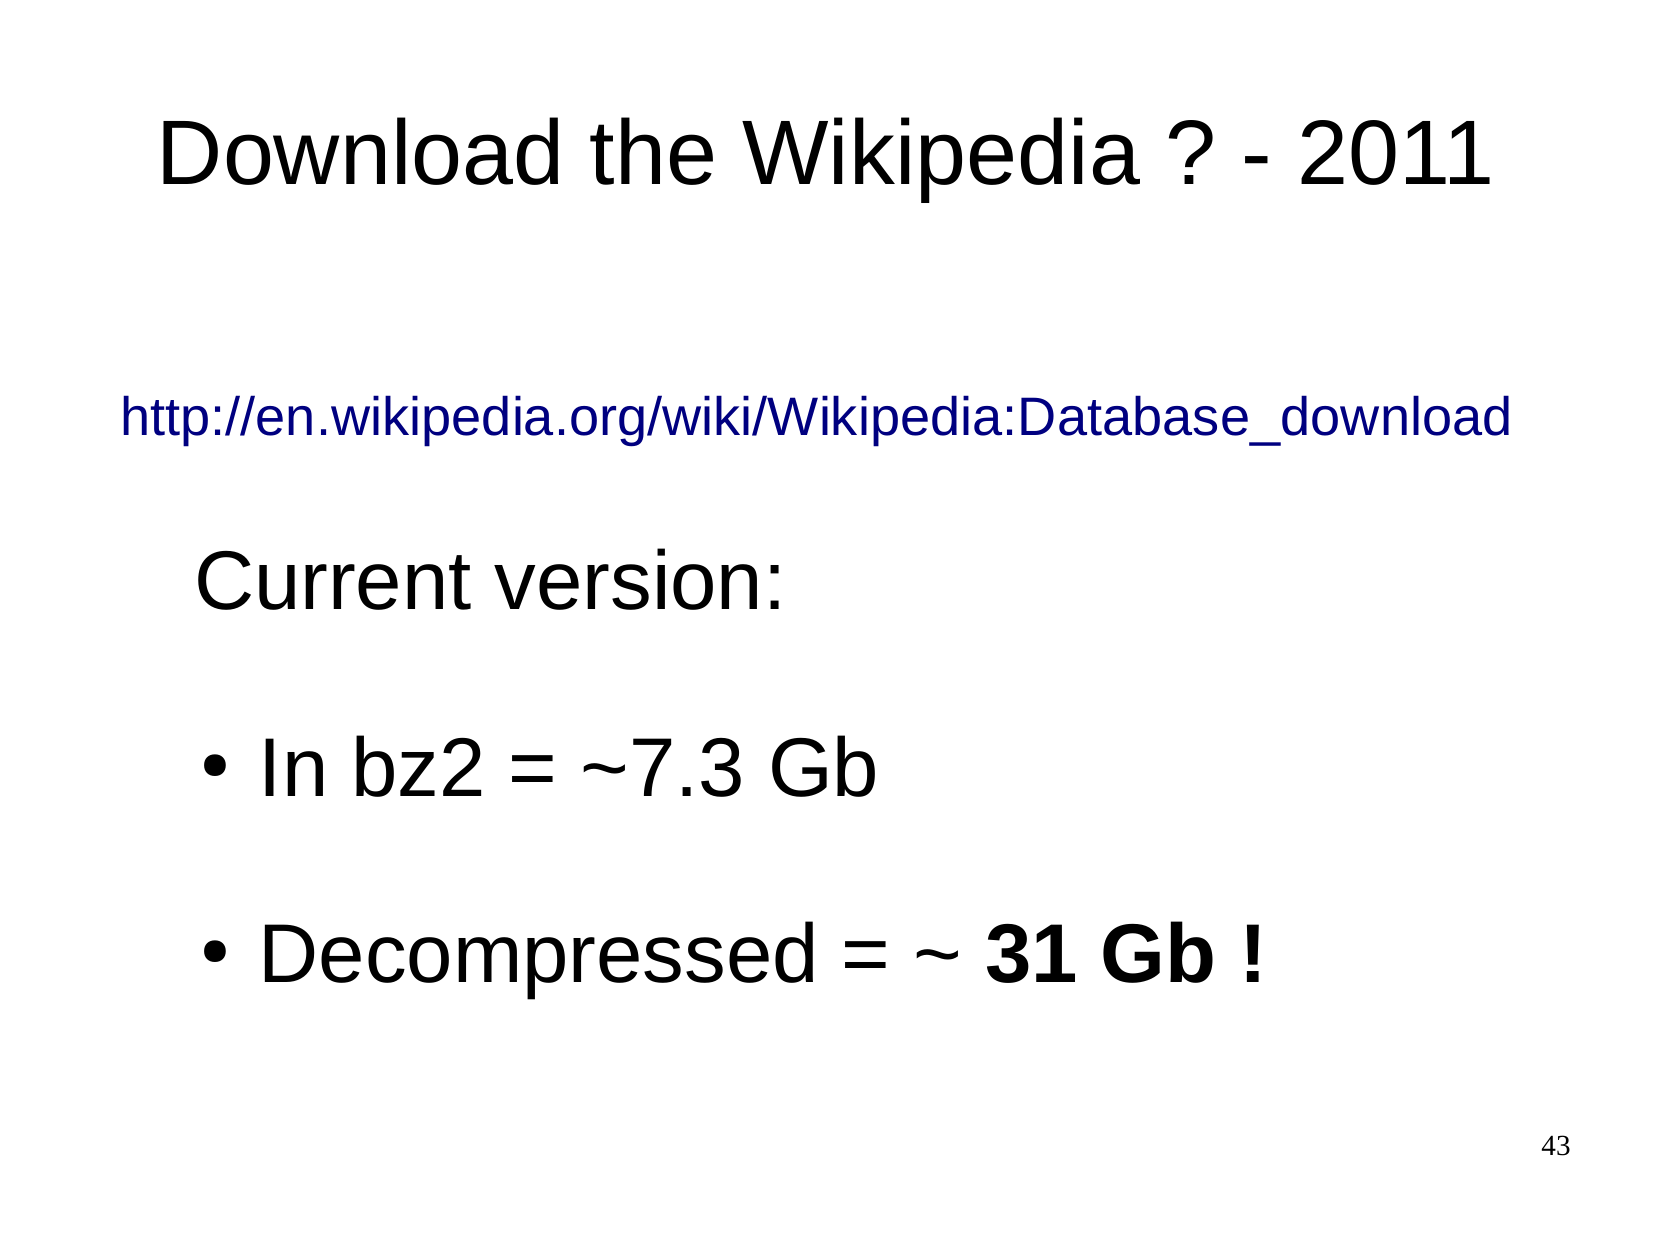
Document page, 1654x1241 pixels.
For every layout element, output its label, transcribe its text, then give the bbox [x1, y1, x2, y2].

text_box http://en.wikipedia.org/wiki/Wikipedia:Database_download [75, 379, 1576, 469]
text_box Current version: In bz2 = ~7.3 Gb Decompressed = ~ 31 Gb ! [150, 527, 1576, 1015]
title Download the Wikipedia ? - 2011 [82, 49, 1571, 257]
